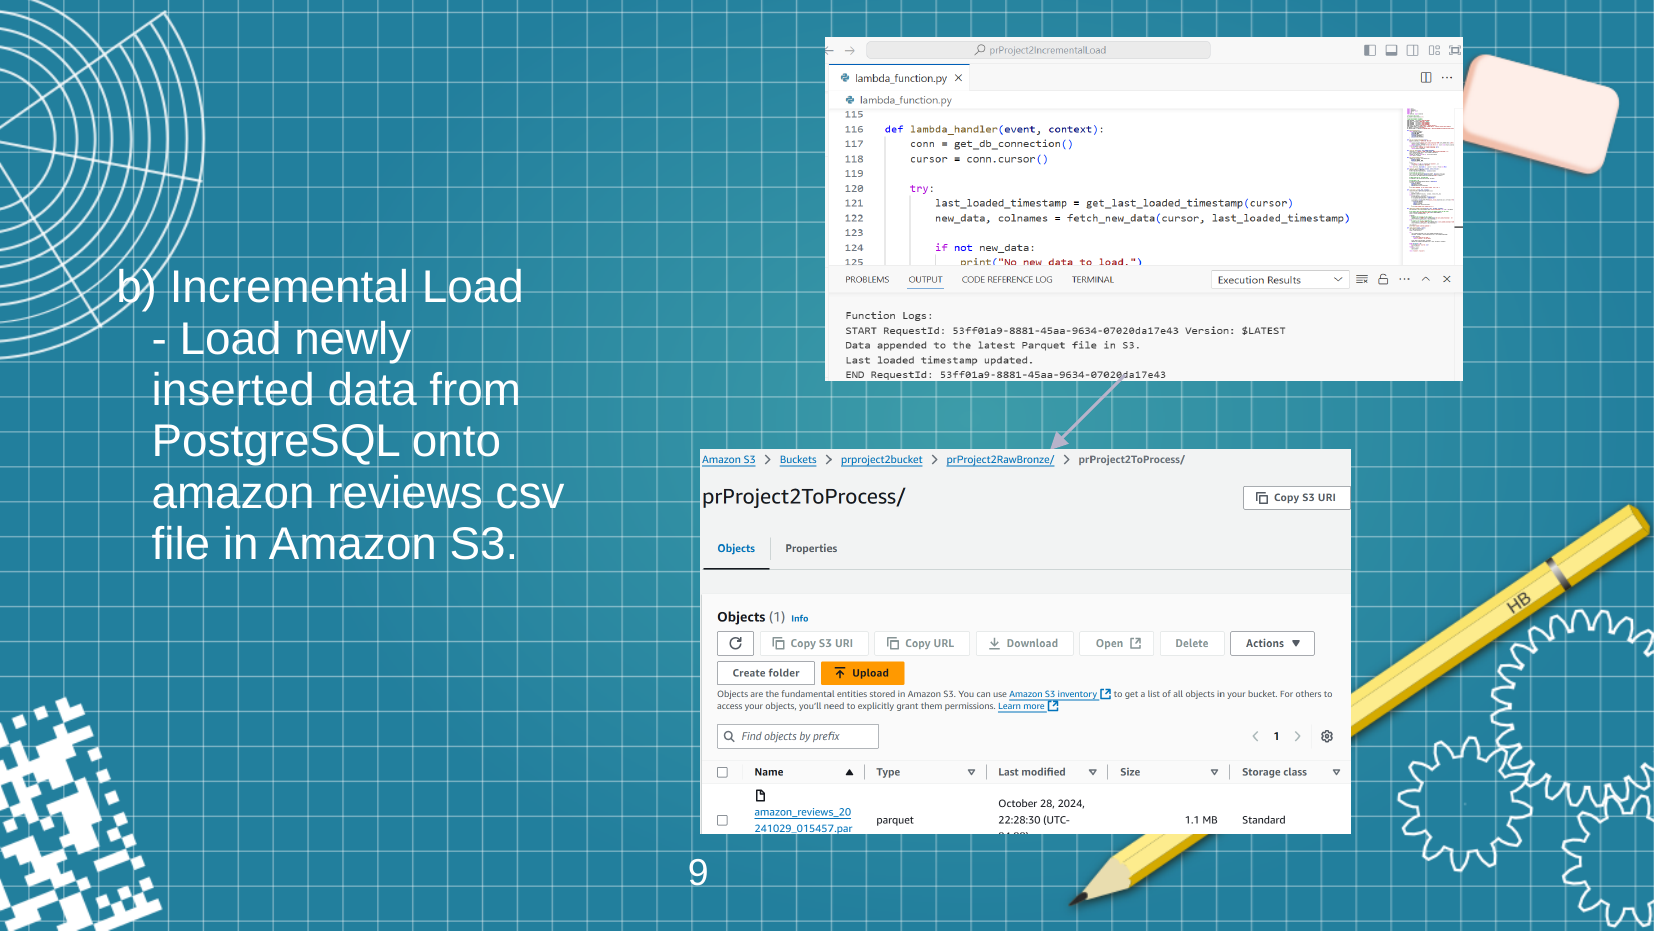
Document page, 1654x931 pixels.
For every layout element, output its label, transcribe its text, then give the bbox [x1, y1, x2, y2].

text_box b) Incremental Load - Load newly inserted data from PostgreSQL onto amazon reviews csv file in Amazon S3. [101, 254, 601, 826]
picture [0, 0, 1654, 931]
text_box <number> [562, 844, 834, 901]
